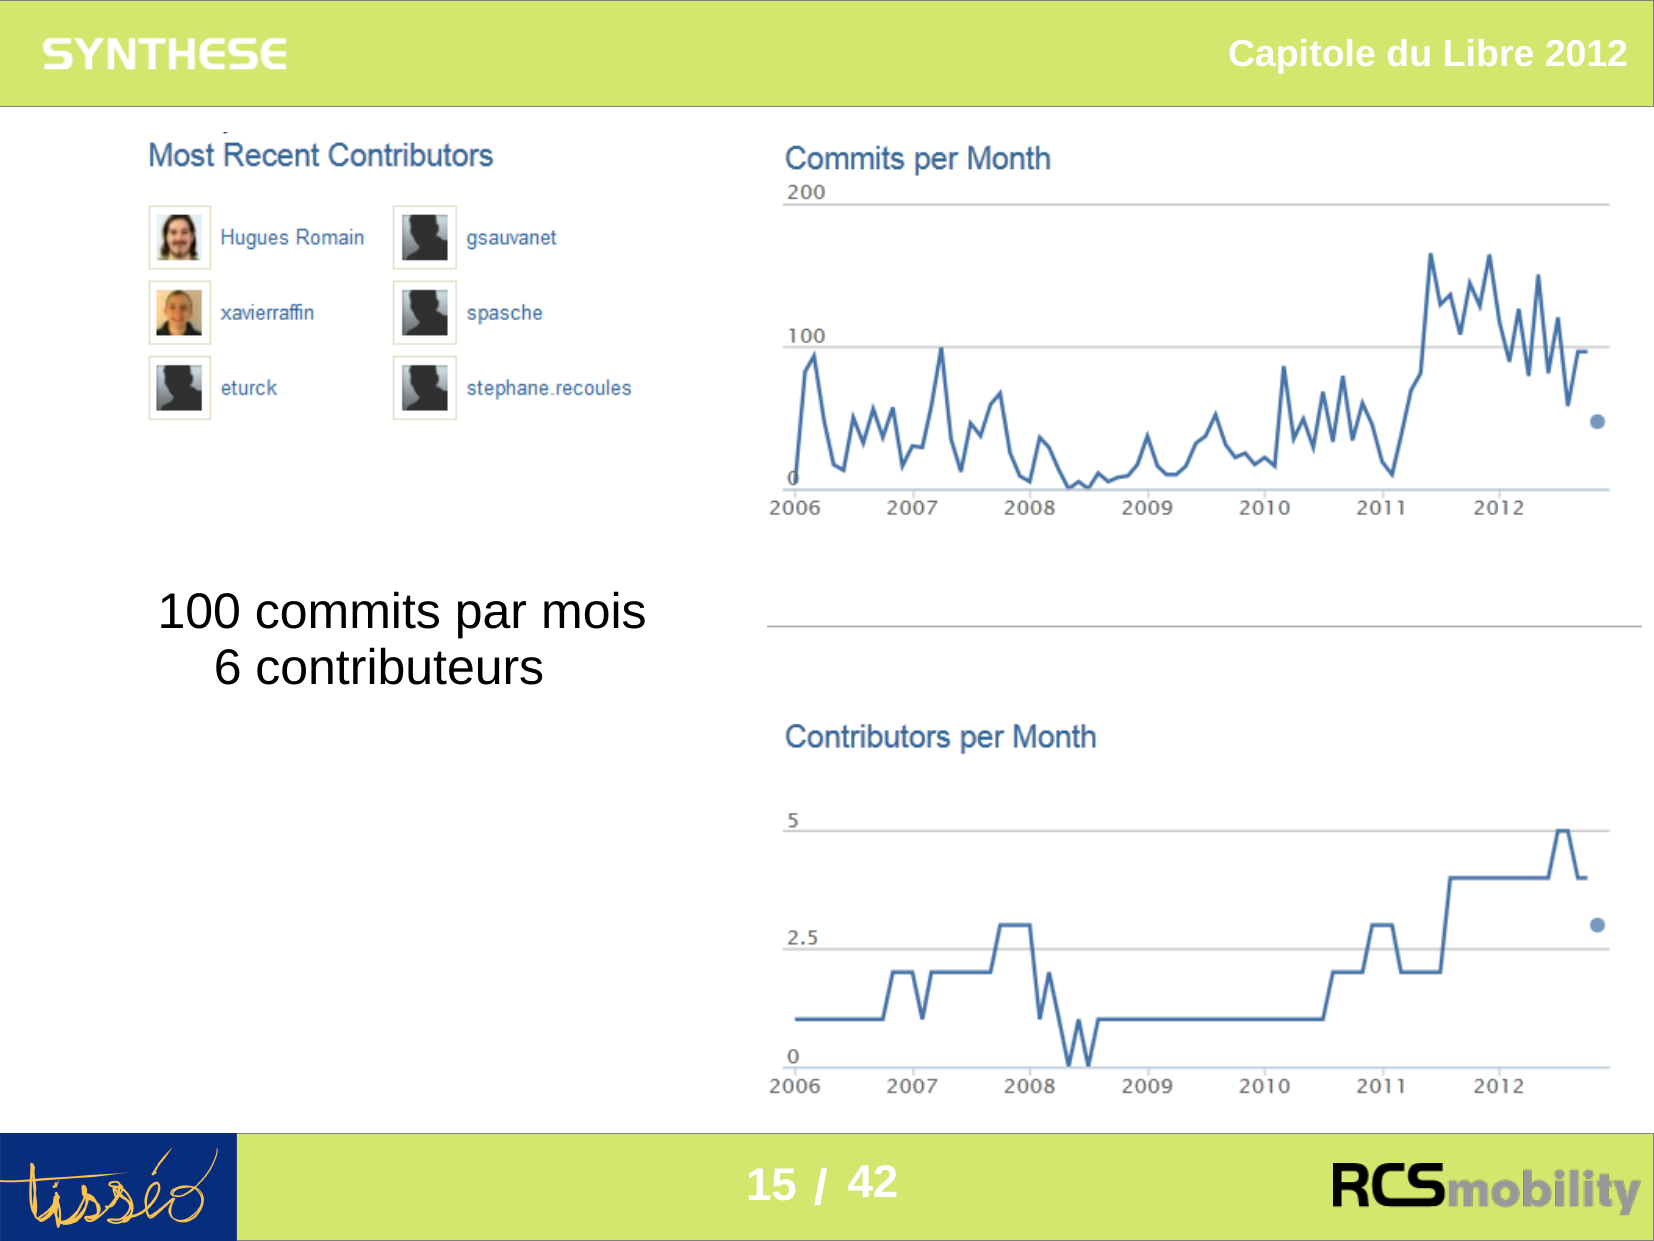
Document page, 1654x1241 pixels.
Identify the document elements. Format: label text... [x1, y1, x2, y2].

text_box Capitole du Libre 2012 [0, 0, 1654, 107]
picture [1333, 1163, 1642, 1217]
text_box <numéro> [560, 1151, 812, 1241]
picture [0, 1133, 237, 1241]
picture [767, 118, 1642, 1123]
picture [116, 132, 656, 461]
text_box 42 [832, 1149, 968, 1229]
picture [41, 35, 292, 73]
subtitle 100 commits par mois 6 contributeurs [82, 141, 767, 1087]
text_box / [237, 1133, 1654, 1241]
